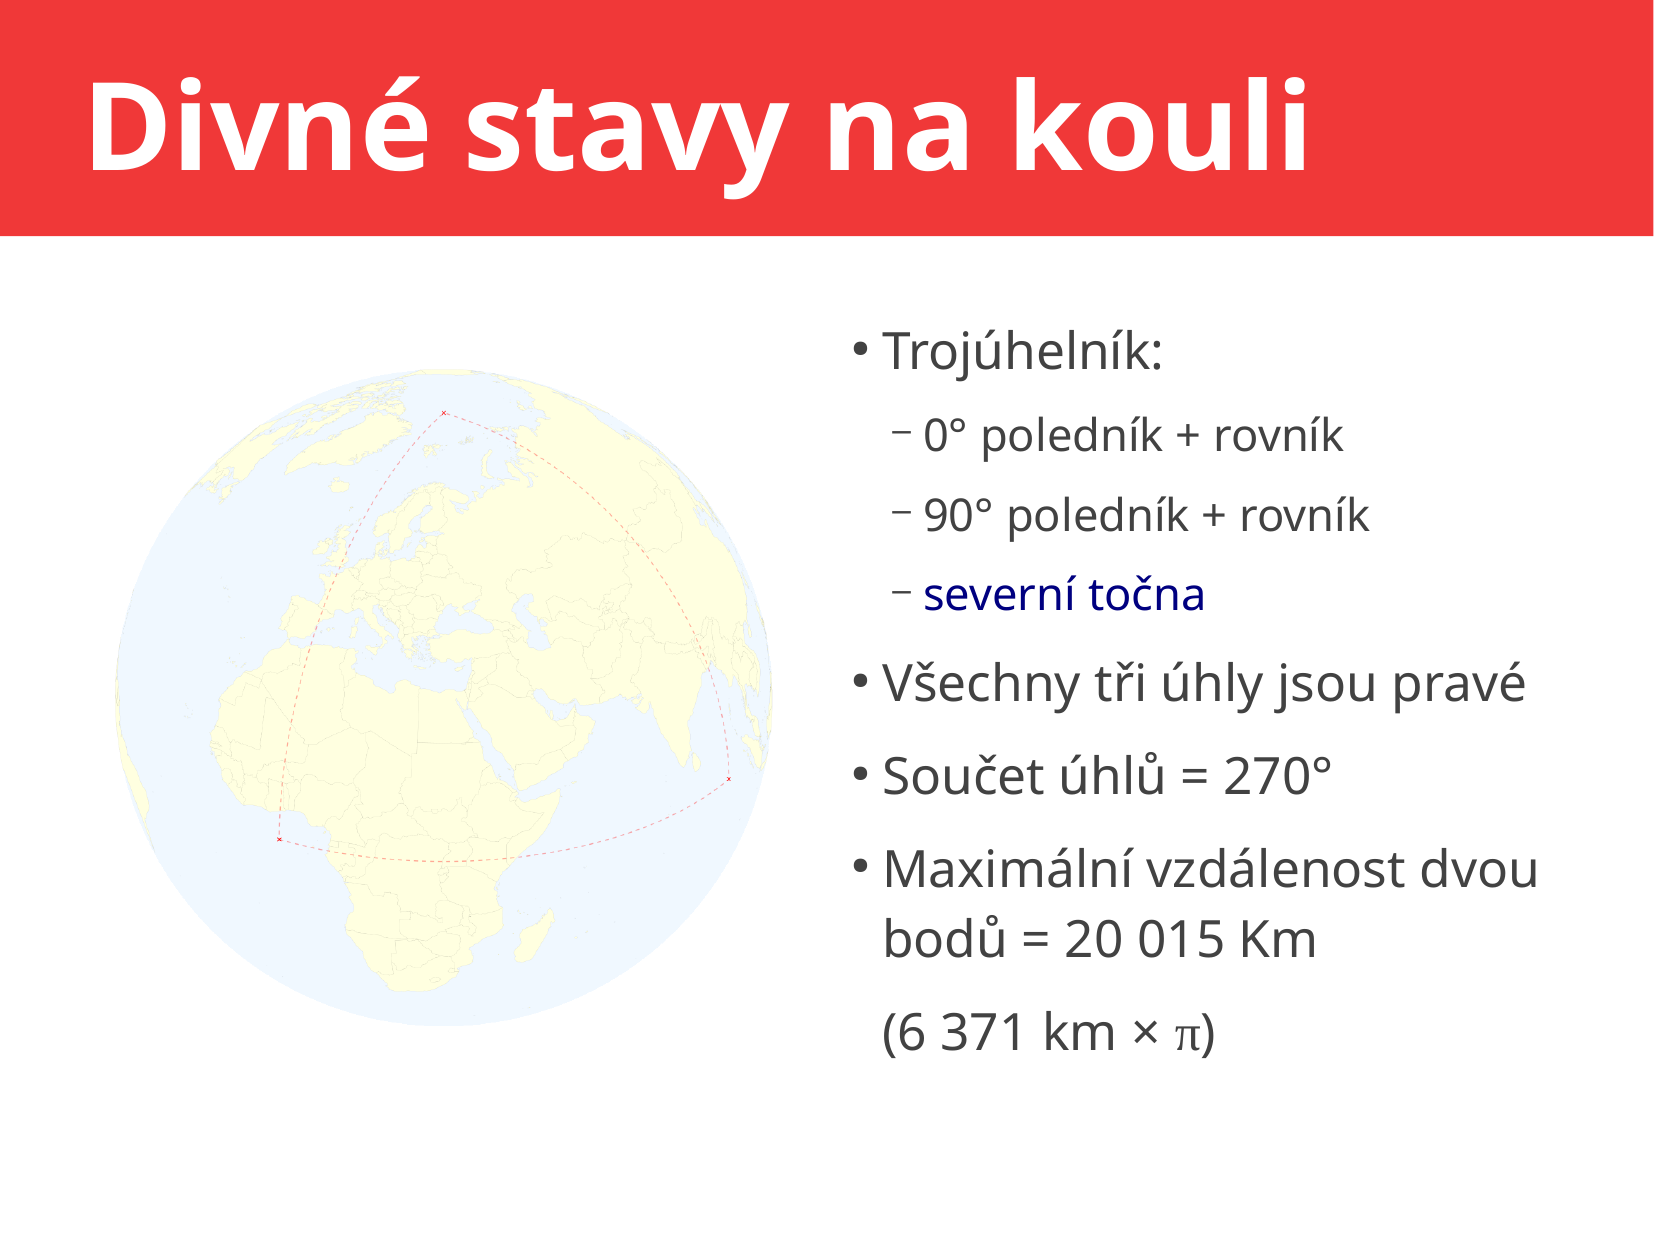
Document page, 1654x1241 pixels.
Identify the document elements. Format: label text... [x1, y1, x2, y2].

picture [82, 336, 805, 1059]
list Trojúhelník: 0° poledník + rovník 90° poledník + rovník severní točna Všechny tři úhly jsou pravé Součet úhlů = 270° Maximální vzdálenost dvou bodů = 20 015 Km (6 371 km × π) [840, 314, 1564, 1080]
title Divné stavy na kouli [82, 19, 1571, 227]
